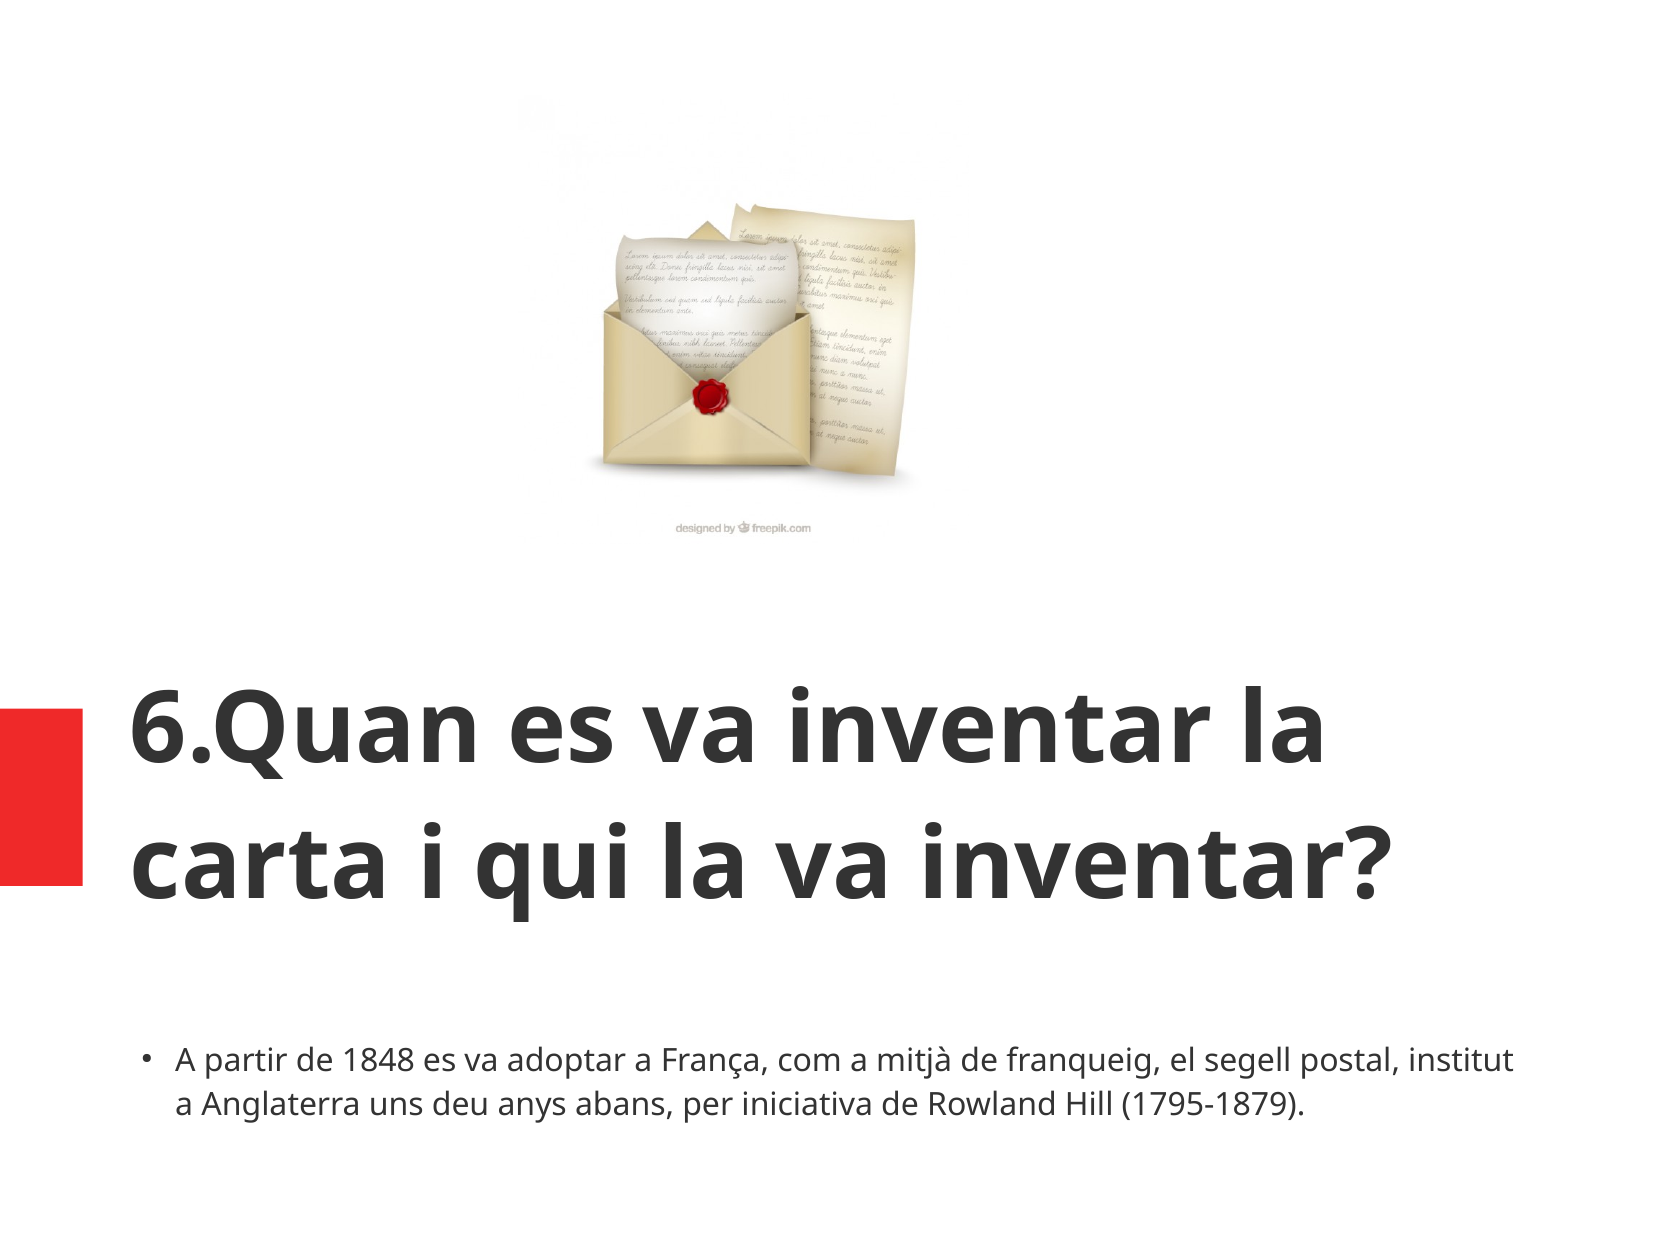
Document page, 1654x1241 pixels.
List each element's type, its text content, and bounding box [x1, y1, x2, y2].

picture [518, 93, 969, 544]
title 6.Quan es va inventar la carta i qui la va inventar? [129, 616, 1536, 966]
list A partir de 1848 es va adoptar a França, com a mitjà de franqueig, el segell postal, institut a Anglaterra uns deu anys abans, per iniciativa de Rowland Hill (1795-1879). [129, 968, 1536, 1130]
